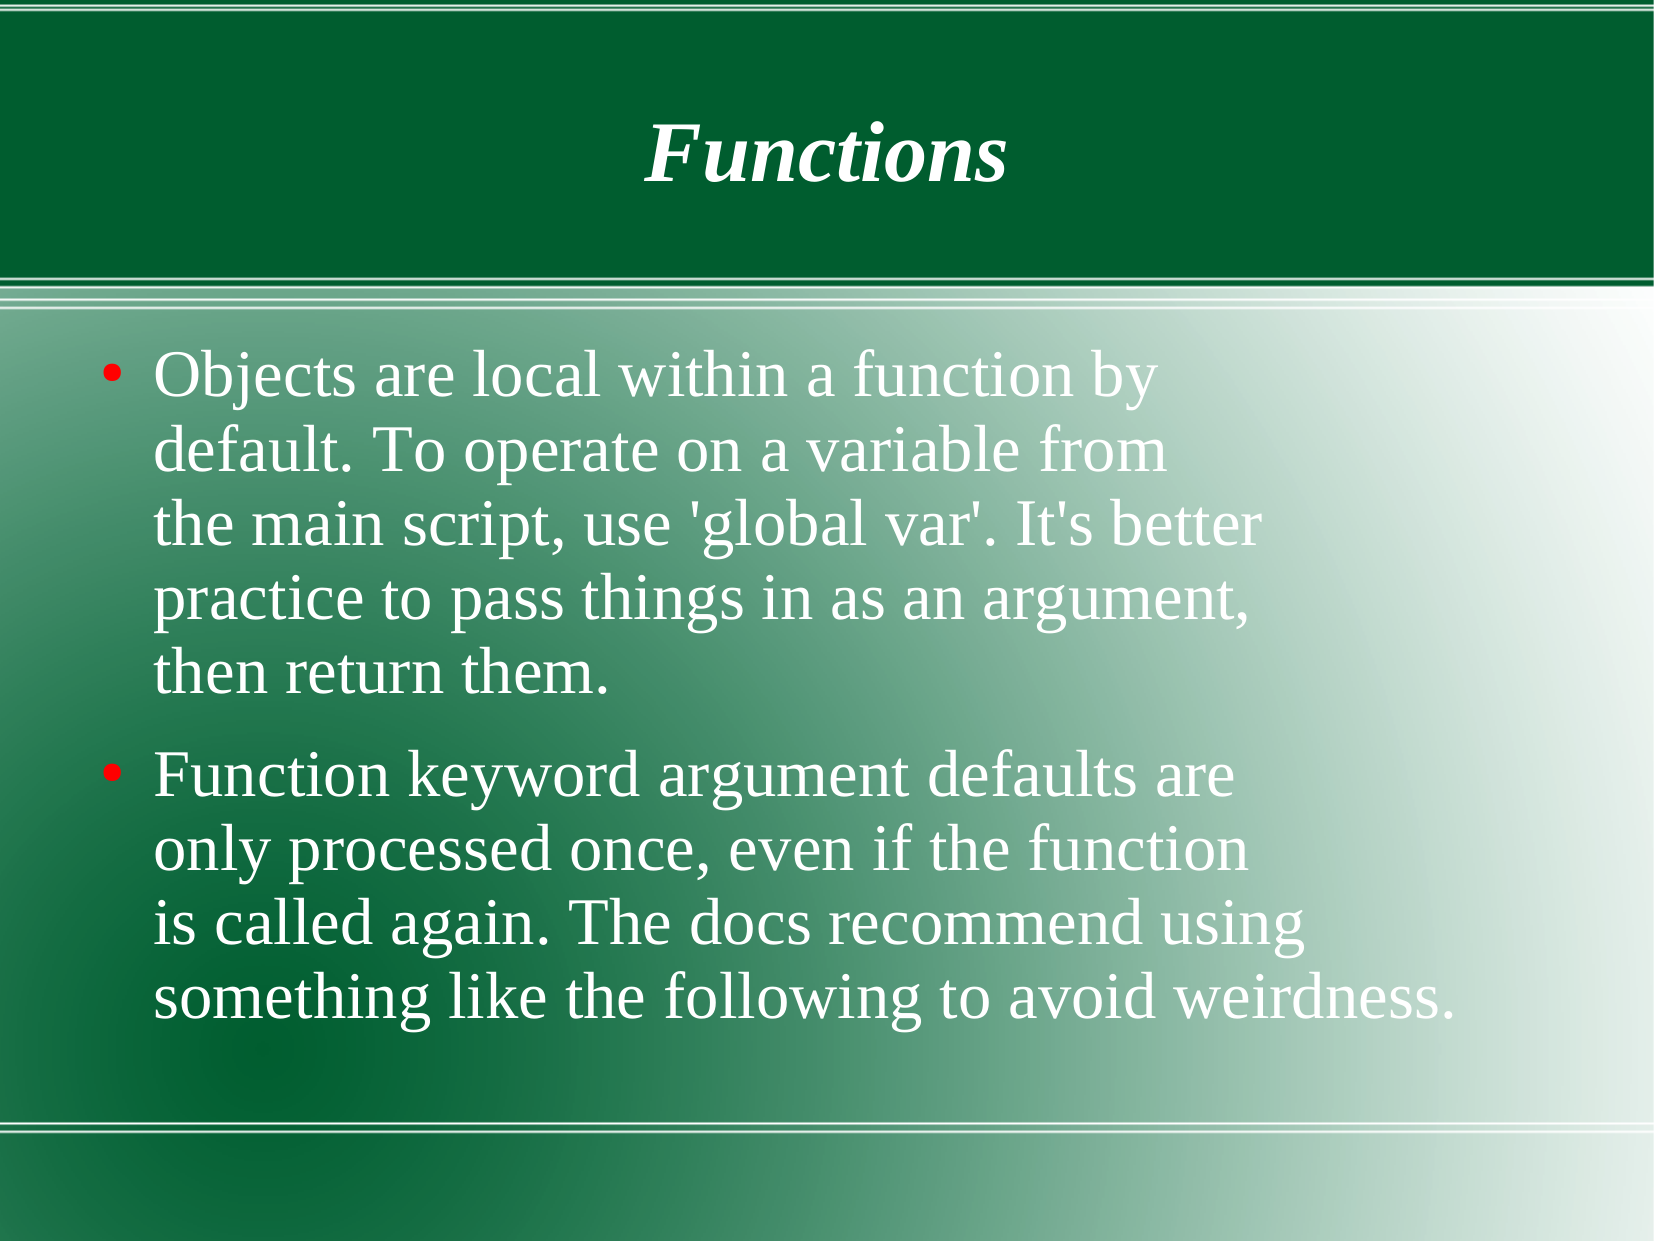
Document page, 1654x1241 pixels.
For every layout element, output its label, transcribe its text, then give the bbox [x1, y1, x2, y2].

list Objects are local within a function by default. To operate on a variable from the main script, use 'global var'. It's better practice to pass things in as an argument, then return them. Function keyword argument defaults are only processed once, even if the function is called again. The docs recommend using something like the following to avoid weirdness. [82, 337, 1571, 1156]
picture [0, 0, 1654, 1241]
title Functions [82, 49, 1571, 257]
